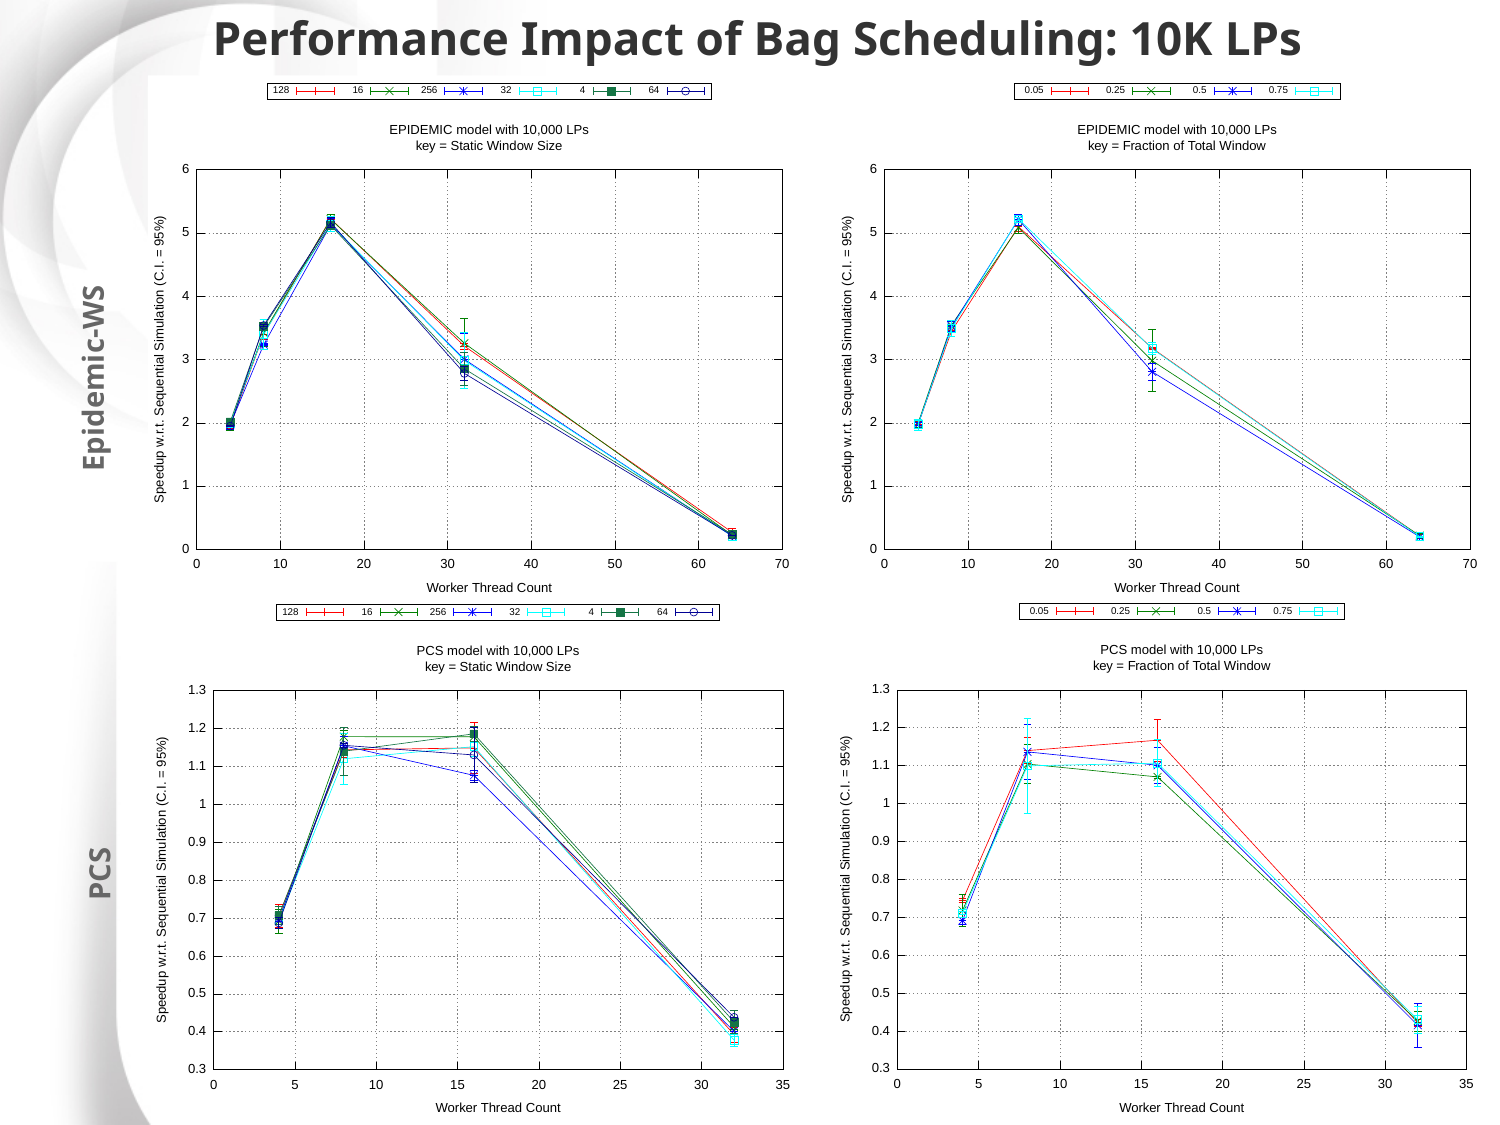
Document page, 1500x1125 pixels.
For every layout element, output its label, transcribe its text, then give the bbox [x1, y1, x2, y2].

text_box Epidemic-WS [65, 243, 121, 487]
picture [0, 0, 1500, 1125]
title Performance Impact of Bag Scheduling: 10K LPs [120, 0, 1396, 76]
text_box PCS [71, 669, 132, 916]
